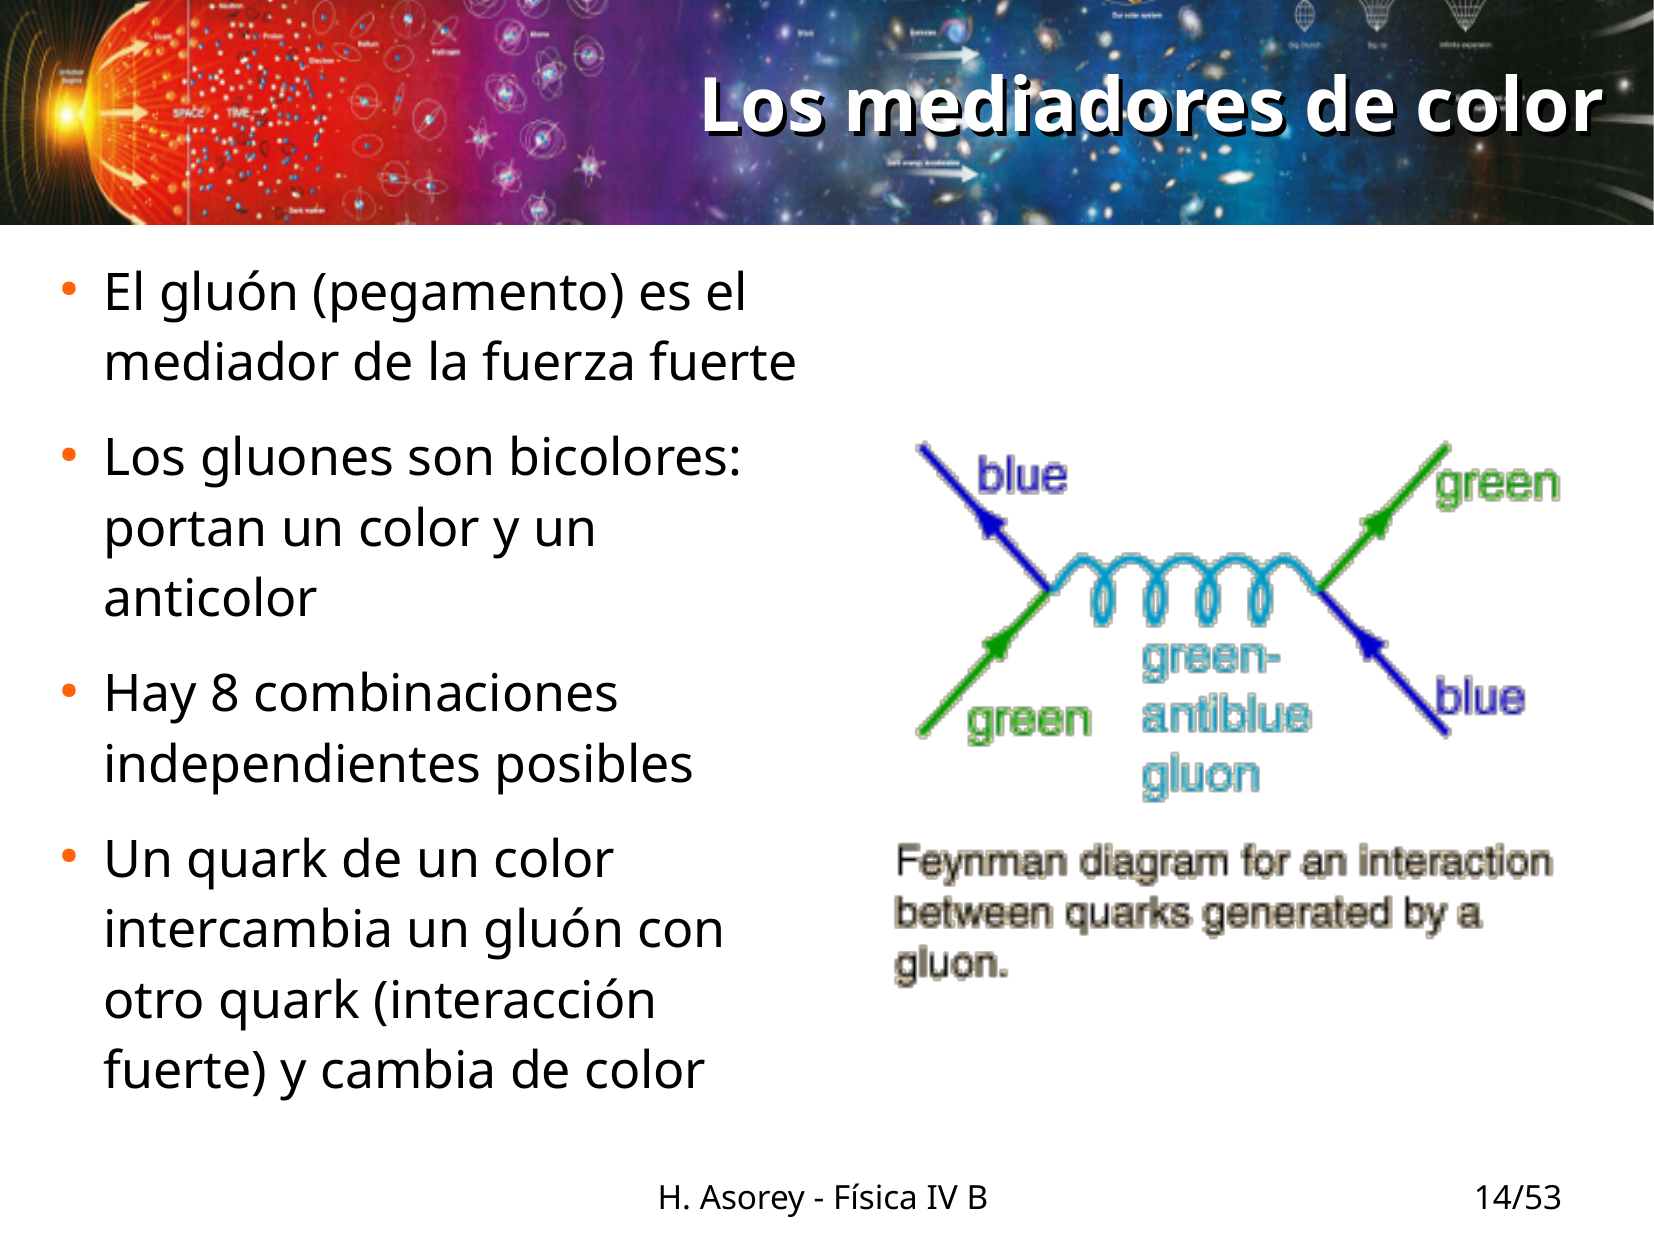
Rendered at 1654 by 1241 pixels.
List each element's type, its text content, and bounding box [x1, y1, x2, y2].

title Los mediadores de color [45, 15, 1606, 191]
picture [0, 0, 1654, 225]
list El gluón (pegamento) es el mediador de la fuerza fuerte Los gluones son bicolores: portan un color y un anticolor Hay 8 combinaciones independientes posibles Un quark de un color intercambia un gluón con otro quark (interacción fuerte) y cambia de color [45, 255, 807, 1156]
picture [844, 404, 1606, 1006]
